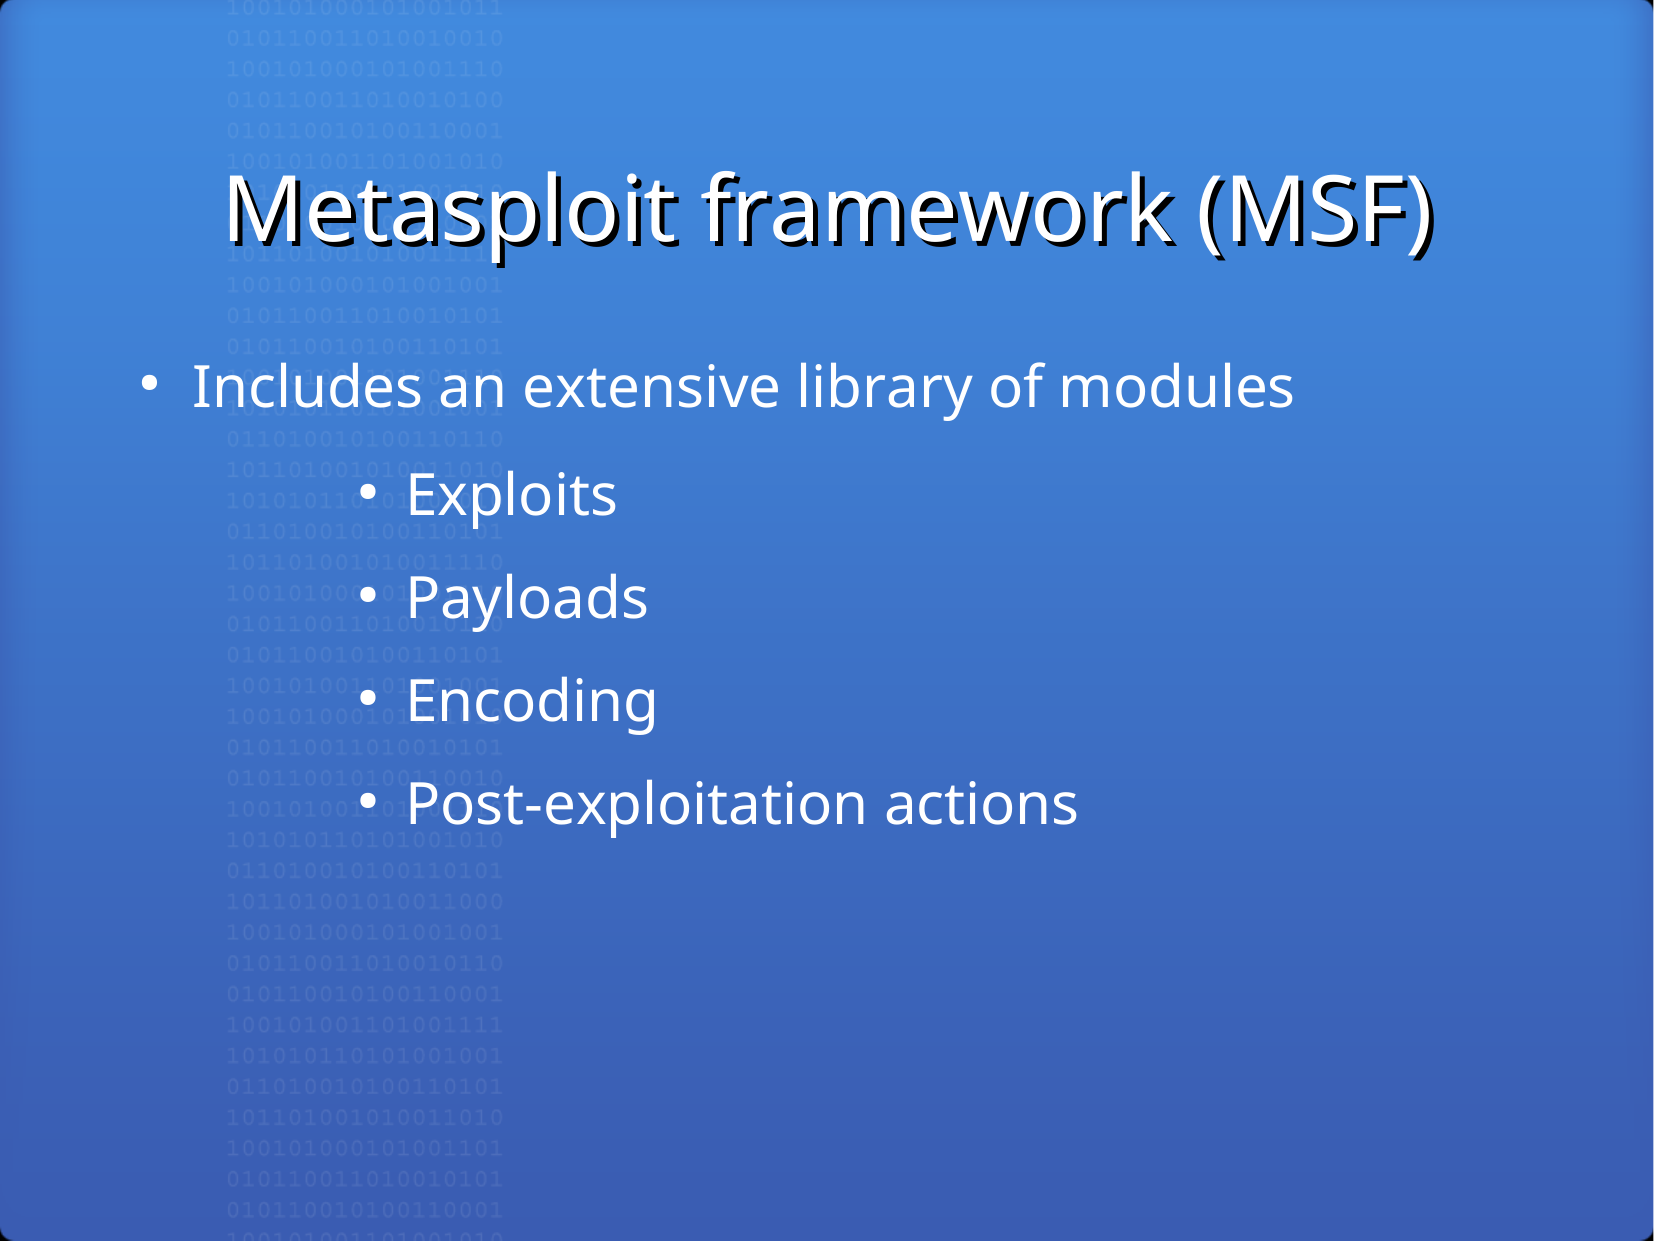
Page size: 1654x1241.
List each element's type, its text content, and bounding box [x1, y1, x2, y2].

list Includes an extensive library of modules Exploits Payloads Encoding Post-exploitation actions [121, 344, 1534, 1127]
title Metasploit framework (MSF) [121, 102, 1534, 310]
picture [0, 0, 1654, 1241]
